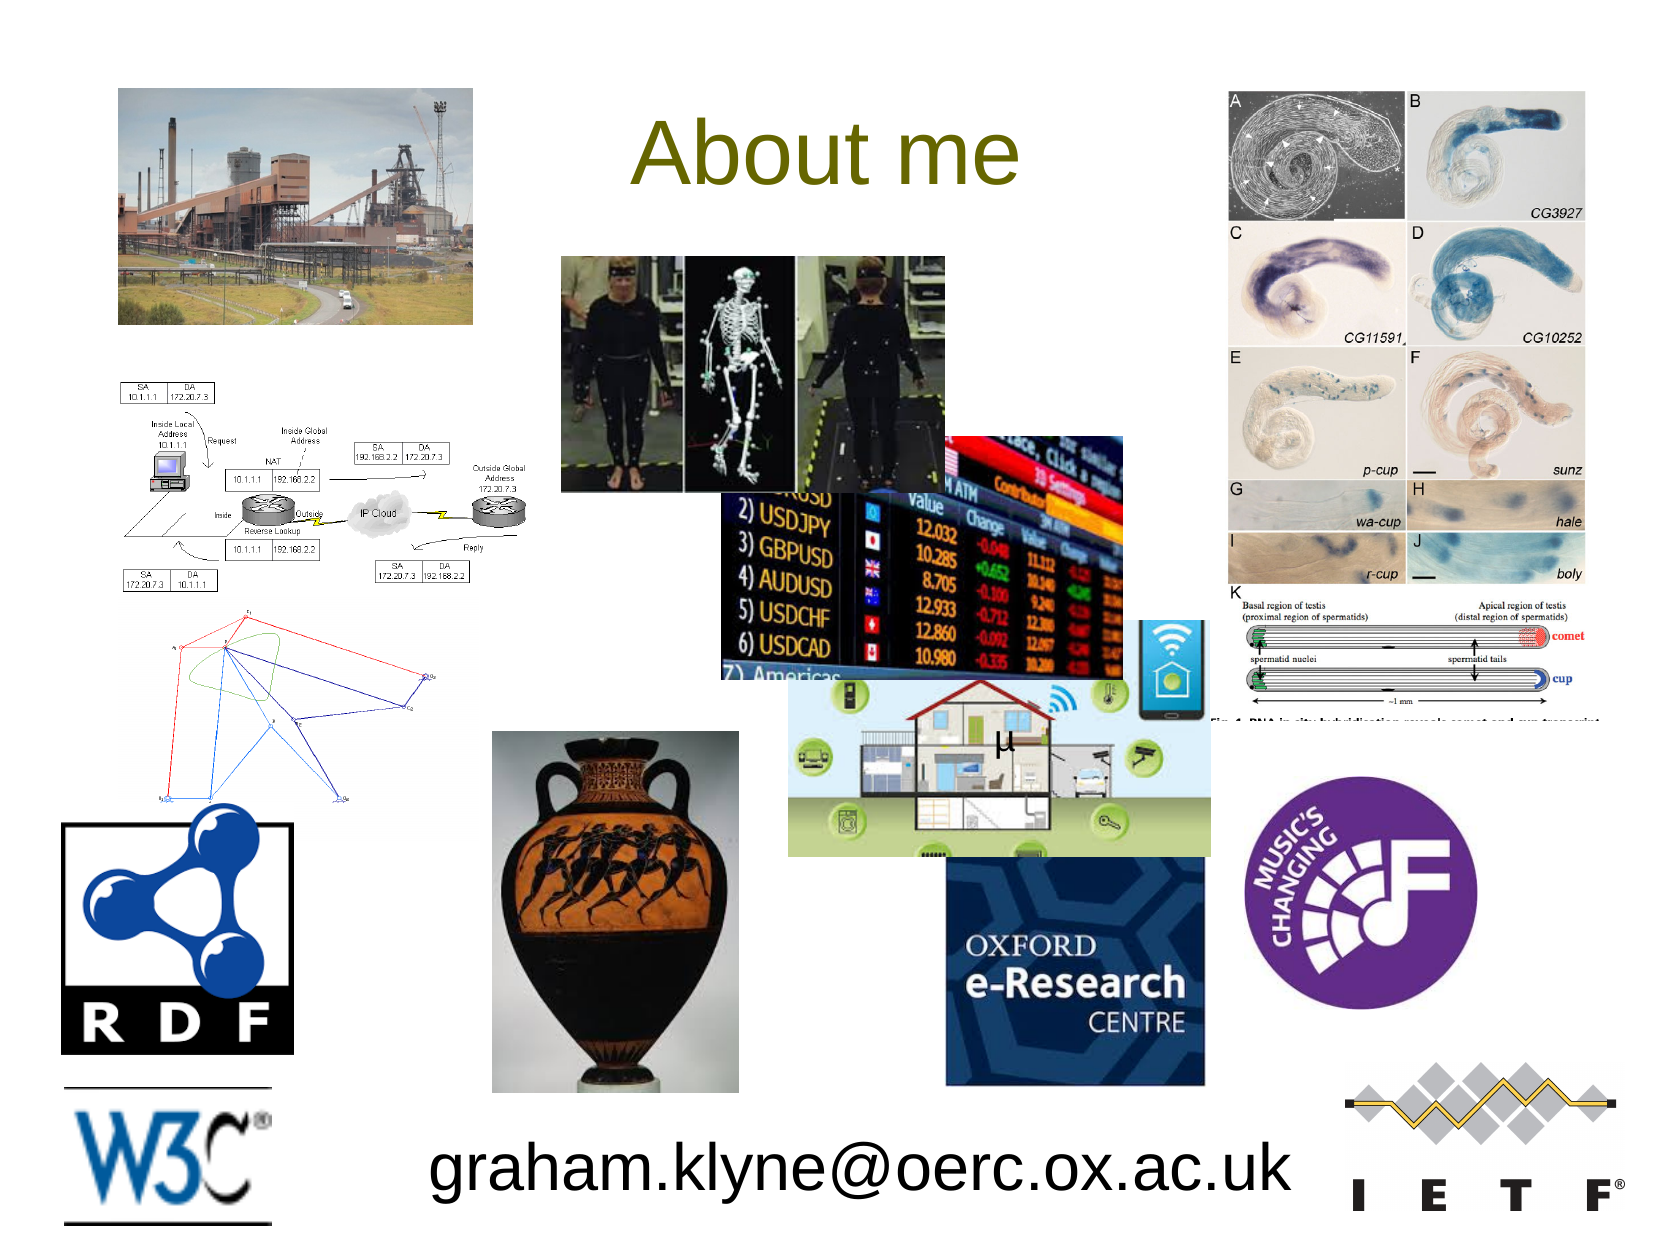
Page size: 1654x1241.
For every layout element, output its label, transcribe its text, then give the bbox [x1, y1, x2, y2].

text_box graham.klyne@oerc.ox.ac.uk [413, 1122, 1329, 1212]
picture [61, 380, 532, 1055]
picture [118, 88, 473, 325]
picture [64, 1087, 272, 1226]
picture [561, 90, 1599, 1088]
title About me [82, 49, 1571, 257]
picture [1244, 776, 1478, 1010]
picture [492, 731, 739, 1093]
picture [1345, 1062, 1625, 1211]
